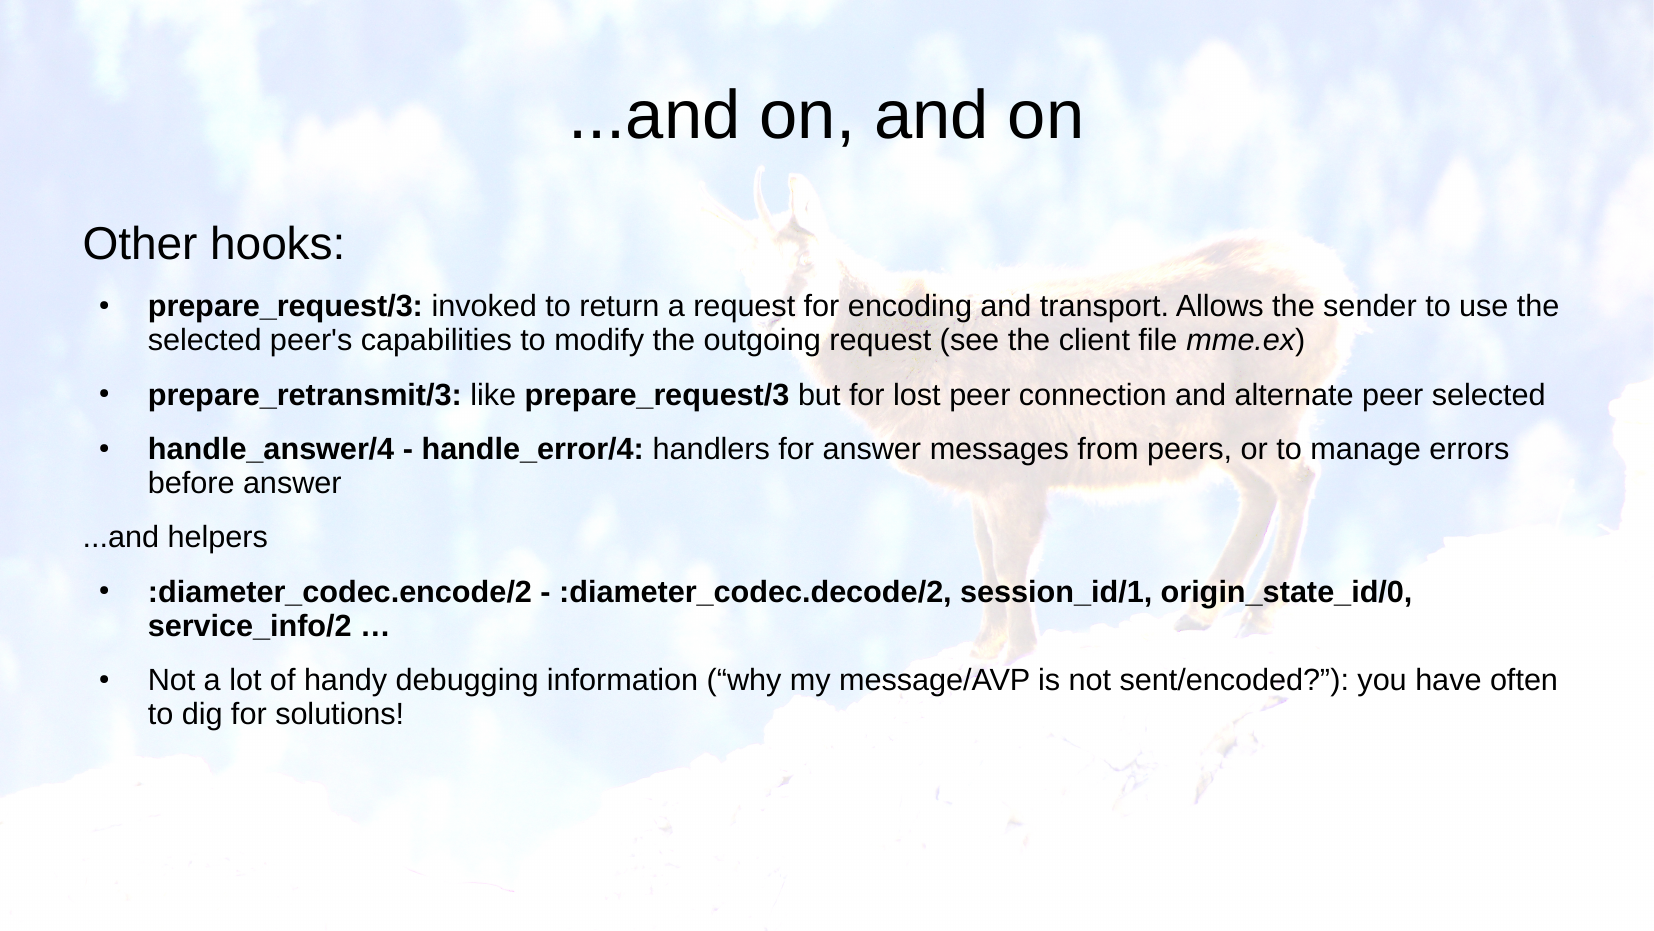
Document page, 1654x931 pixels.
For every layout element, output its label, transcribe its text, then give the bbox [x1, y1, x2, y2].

title ...and on, and on [82, 37, 1571, 193]
list Other hooks: prepare_request/3: invoked to return a request for encoding and transport. Allows the sender to use the selected peer's capabilities to modify the outgoing request (see the client file mme.ex) prepare_retransmit/3: like prepare_request/3 but for lost peer connection and alternate peer selected handle_answer/4 - handle_error/4: handlers for answer messages from peers, or to manage errors before answer ...and helpers :diameter_codec.encode/2 - :diameter_codec.decode/2, session_id/1, origin_state_id/0, service_info/2 … Not a lot of handy debugging information (“why my message/AVP is not sent/encoded?”): you have often to dig for solutions! [82, 217, 1571, 758]
picture [0, 0, 1654, 931]
